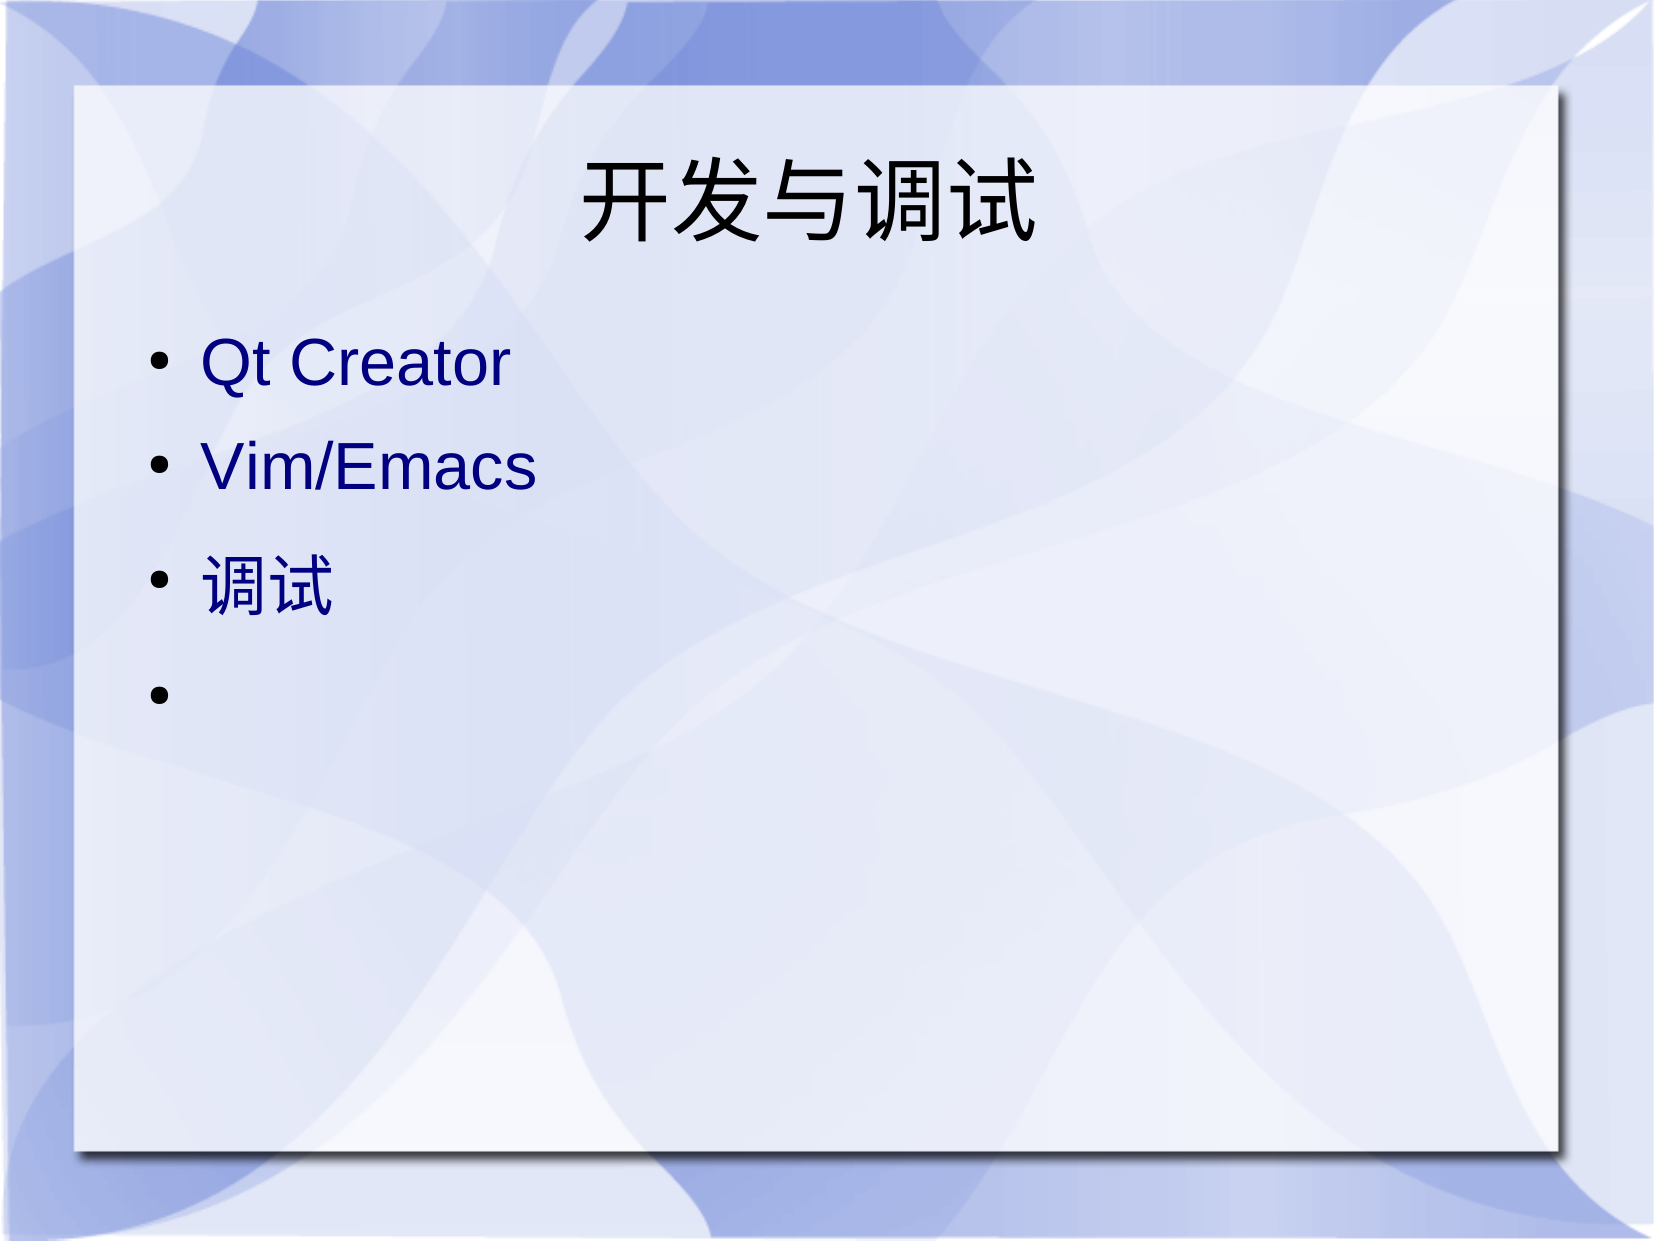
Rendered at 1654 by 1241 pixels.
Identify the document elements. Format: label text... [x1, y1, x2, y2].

picture [0, 0, 1654, 1241]
list Qt Creator Vim/Emacs 调试 [129, 324, 1501, 1051]
title 开发与调试 [82, 98, 1536, 291]
